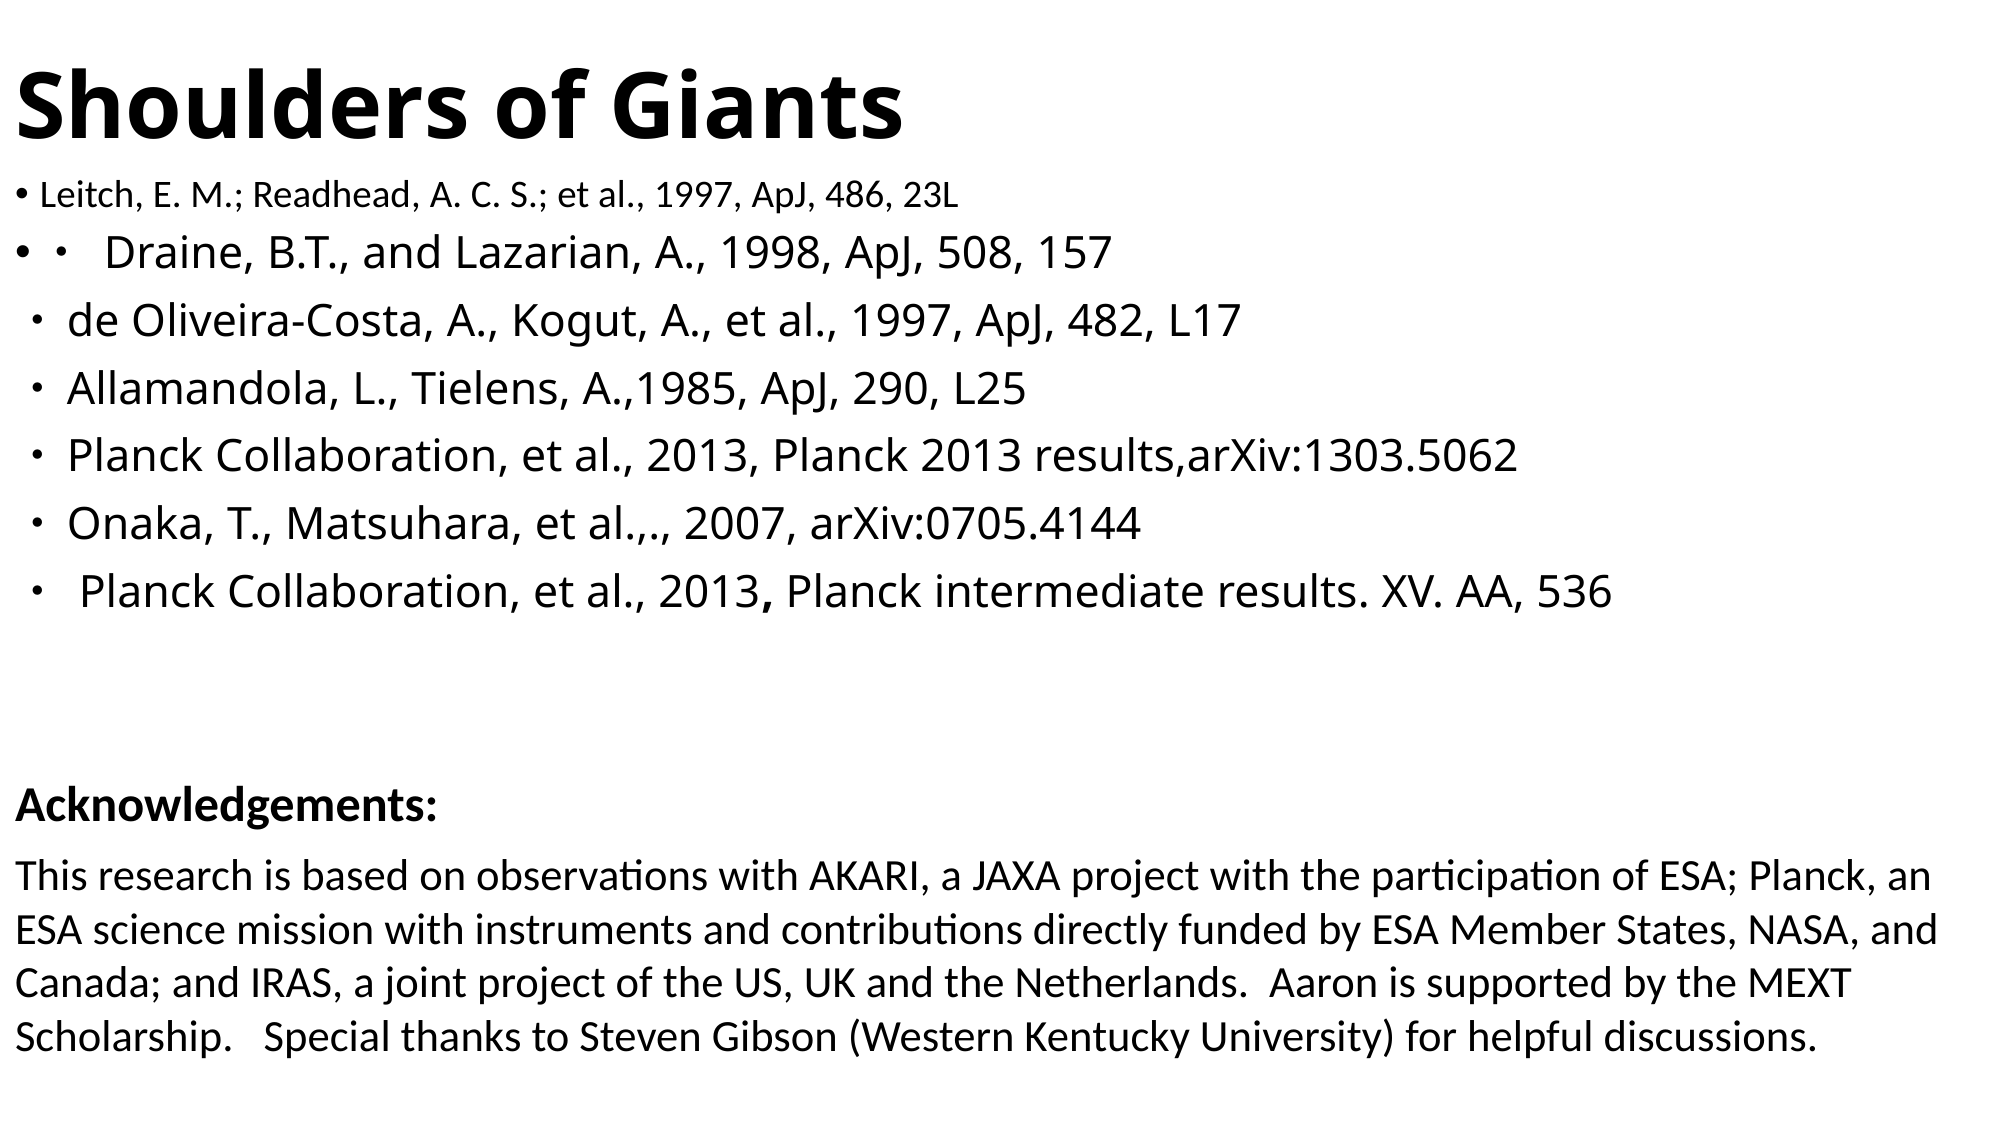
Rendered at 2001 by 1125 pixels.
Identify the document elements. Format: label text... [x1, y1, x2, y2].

list Leitch, E. M.; Readhead, A. C. S.; et al., 1997, ApJ, 486, 23L ・ Draine, B.T., and Lazarian, A., 1998, ApJ, 508, 157 ・de Oliveira-Costa, A., Kogut, A., et al., 1997, ApJ, 482, L17 ・Allamandola, L., Tielens, A.,1985, ApJ, 290, L25 ・Planck Collaboration, et al., 2013, Planck 2013 results,arXiv:1303.5062 ・Onaka, T., Matsuhara, et al.,., 2007, arXiv:0705.4144 ・ Planck Collaboration, et al., 2013, Planck intermediate results. XV. AA, 536 Acknowledgements: This research is based on observations with AKARI, a JAXA project with the participation of ESA; Planck, an ESA science mission with instruments and contributions directly funded by ESA Member States, NASA, and Canada; and IRAS, a joint project of the US, UK and the Netherlands. Aaron is supported by the MEXT Scholarship. Special thanks to Steven Gibson (Western Kentucky University) for helpful discussions. [0, 166, 1966, 1092]
title Shoulders of Giants [0, 0, 1725, 166]
